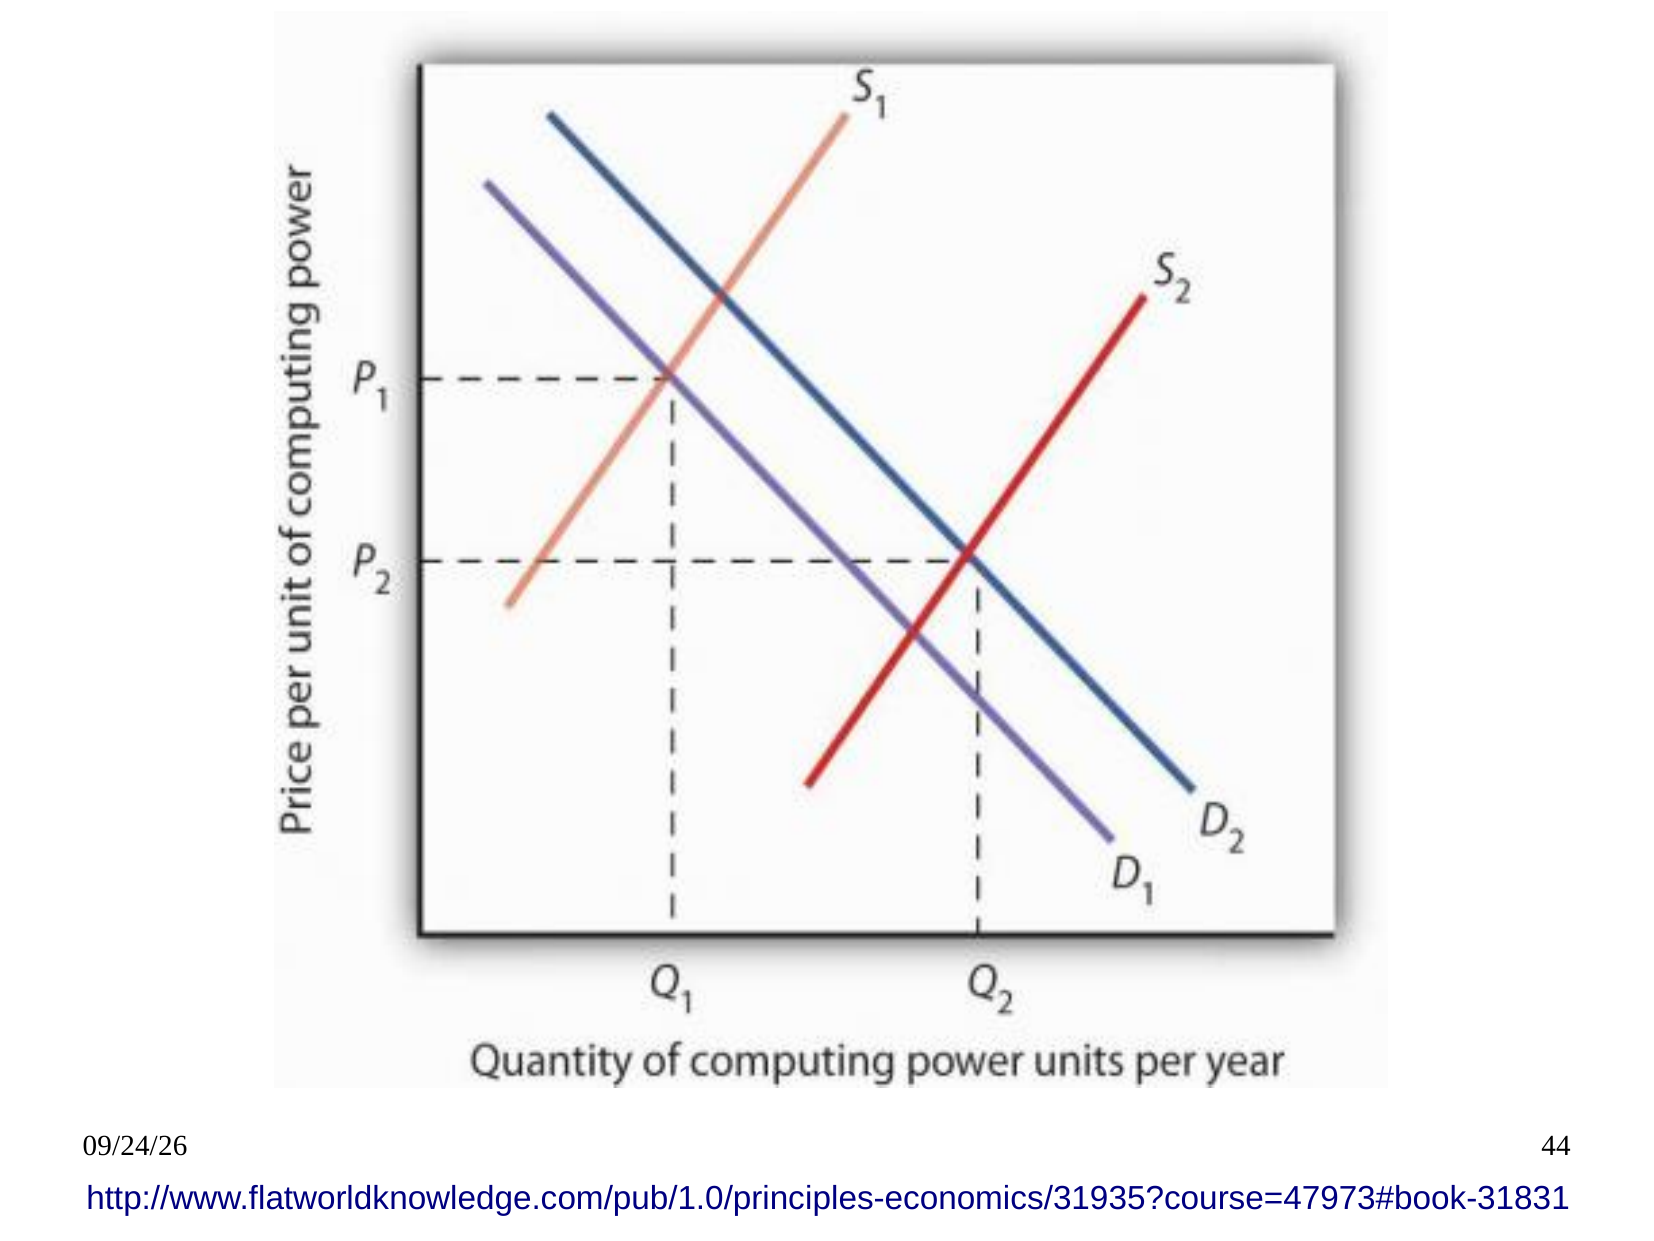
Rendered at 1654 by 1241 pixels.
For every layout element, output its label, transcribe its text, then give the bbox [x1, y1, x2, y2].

text_box http://www.flatworldknowledge.com/pub/1.0/principles-economics/31935?course=47973#book-31831 [35, 1172, 1632, 1241]
picture [274, 11, 1388, 1088]
